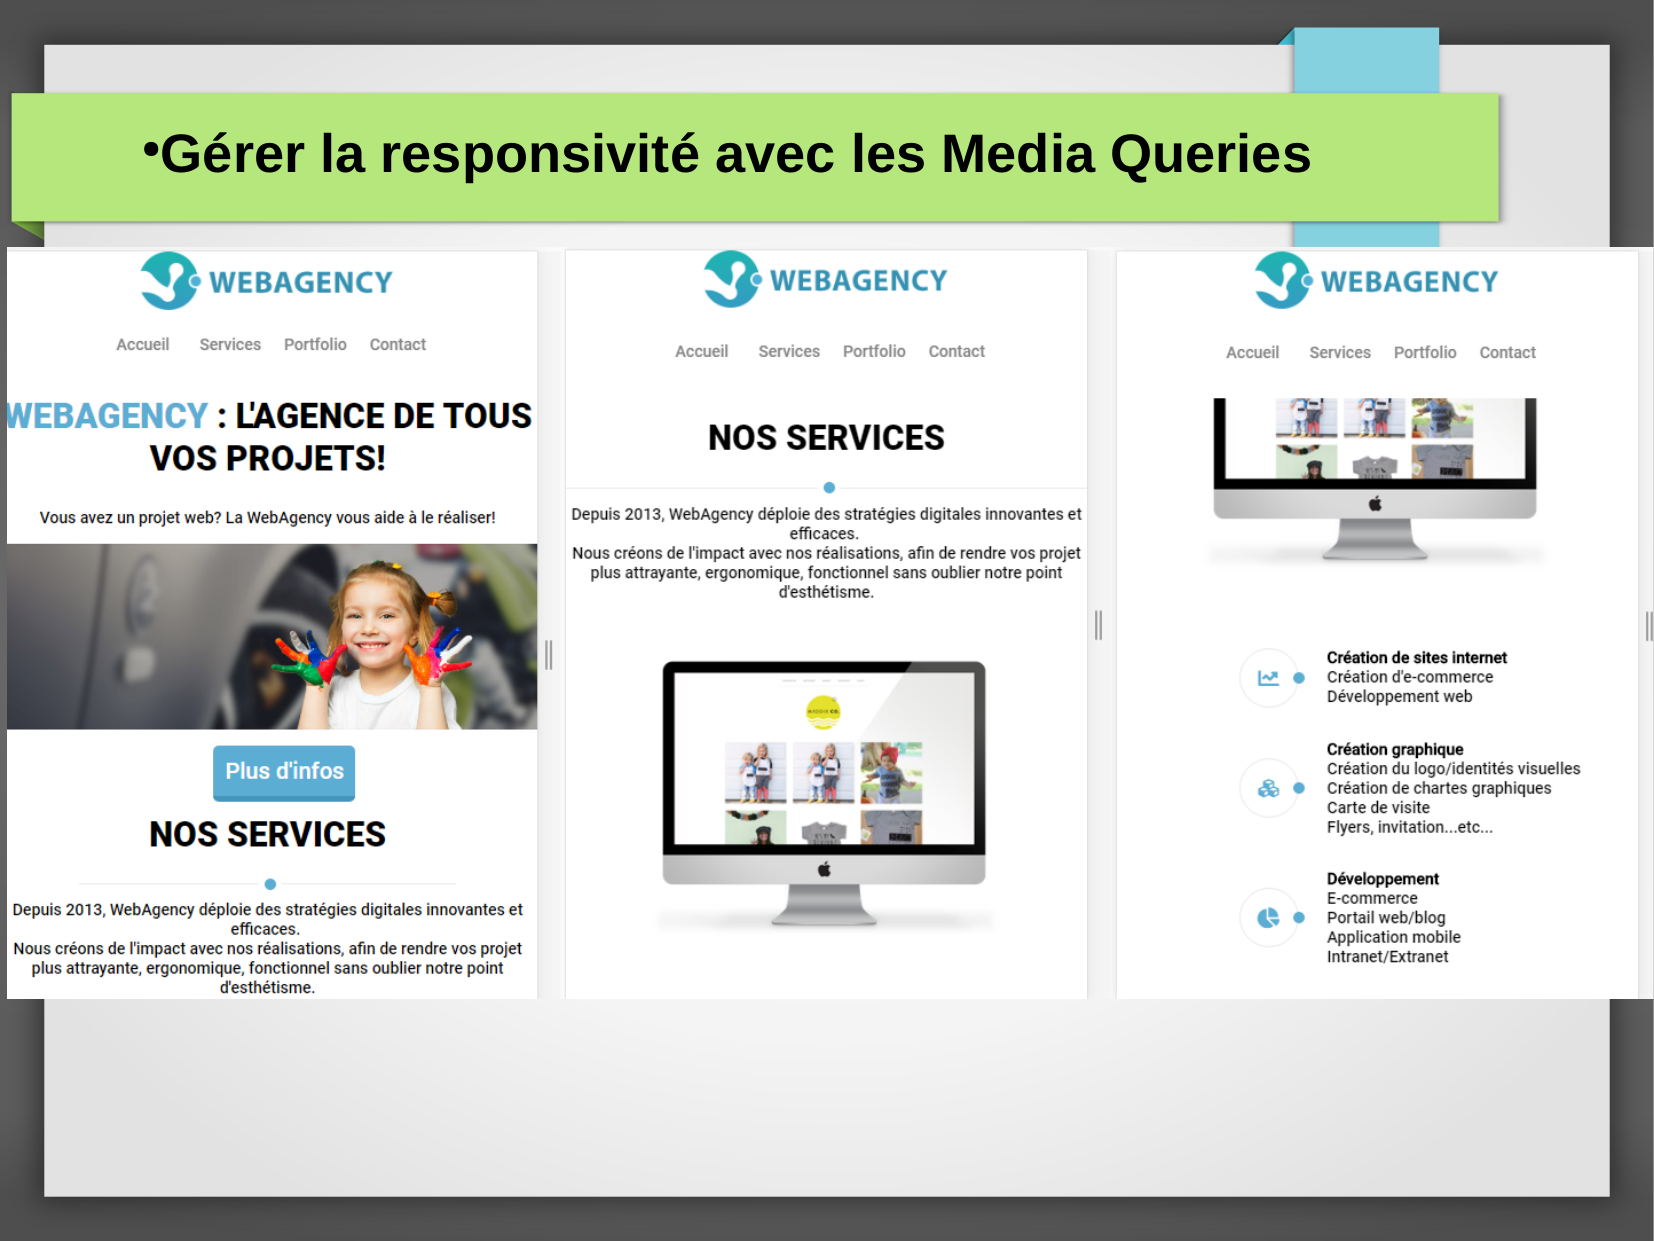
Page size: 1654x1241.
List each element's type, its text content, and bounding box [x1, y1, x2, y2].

text_box Gérer la responsivité avec les Media Queries [141, 118, 1411, 194]
picture [7, 247, 1654, 999]
